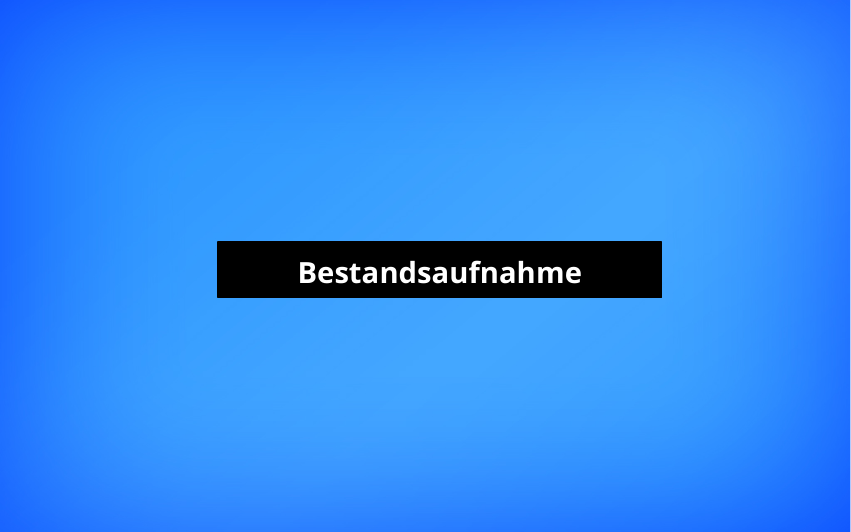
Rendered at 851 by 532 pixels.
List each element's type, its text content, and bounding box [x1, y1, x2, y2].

picture [0, 0, 851, 532]
text_box Bestandsaufnahme [218, 246, 662, 297]
text_box [218, 242, 662, 246]
